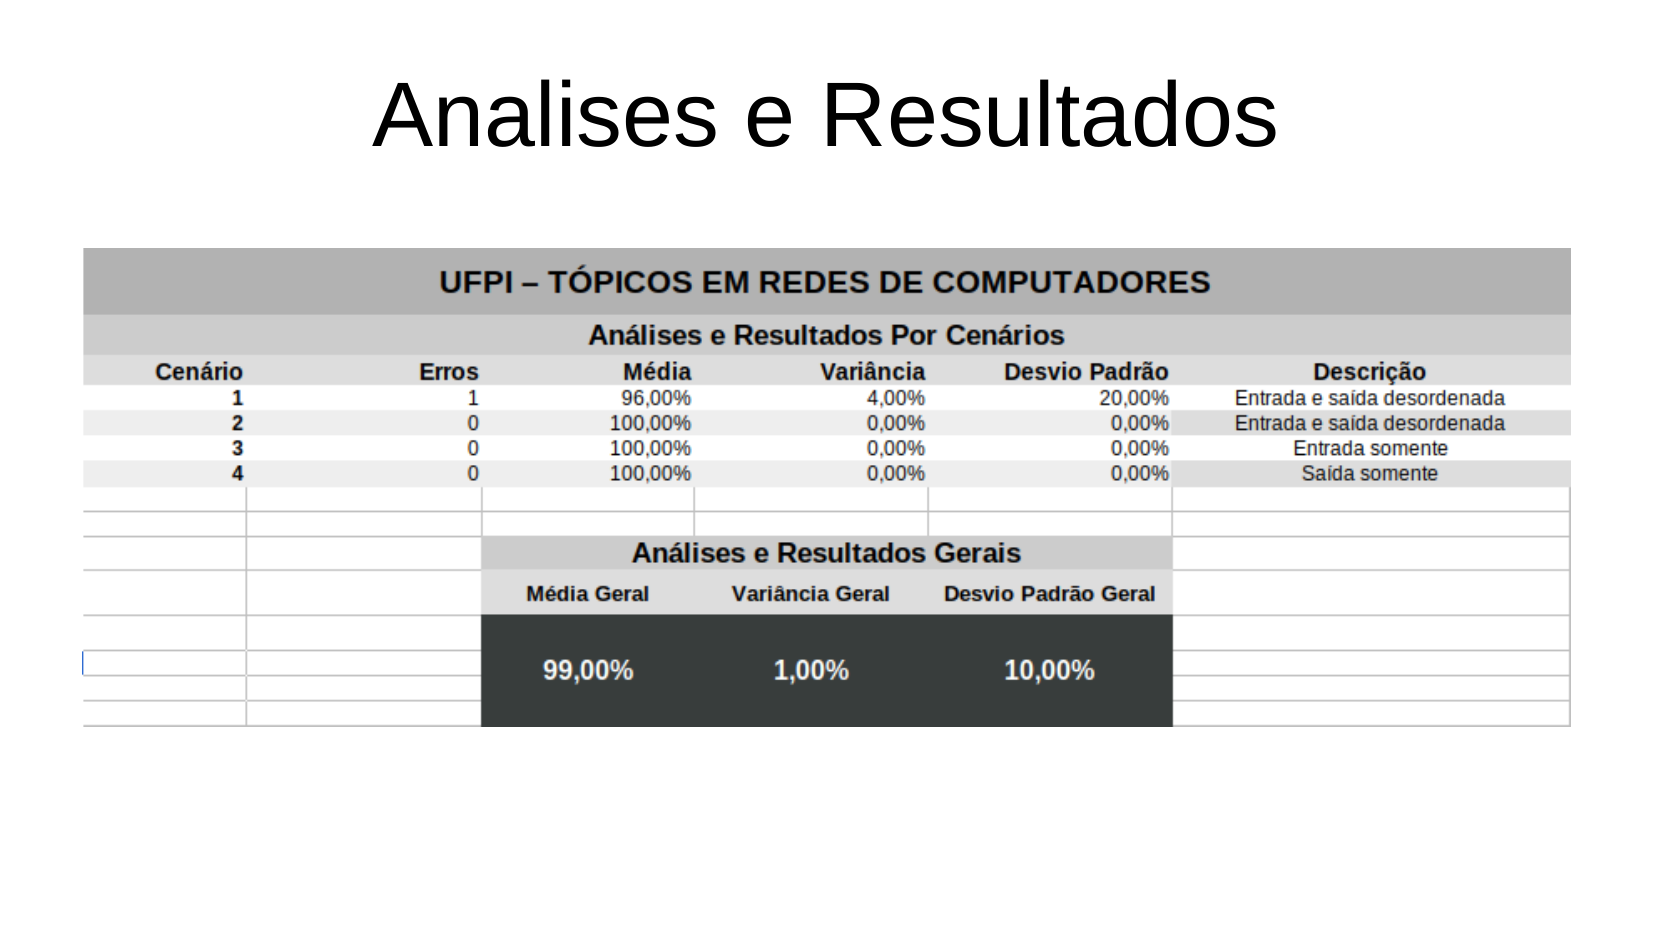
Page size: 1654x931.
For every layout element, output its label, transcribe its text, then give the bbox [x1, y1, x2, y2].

picture [82, 248, 1571, 727]
title Analises e Resultados [82, 37, 1571, 193]
